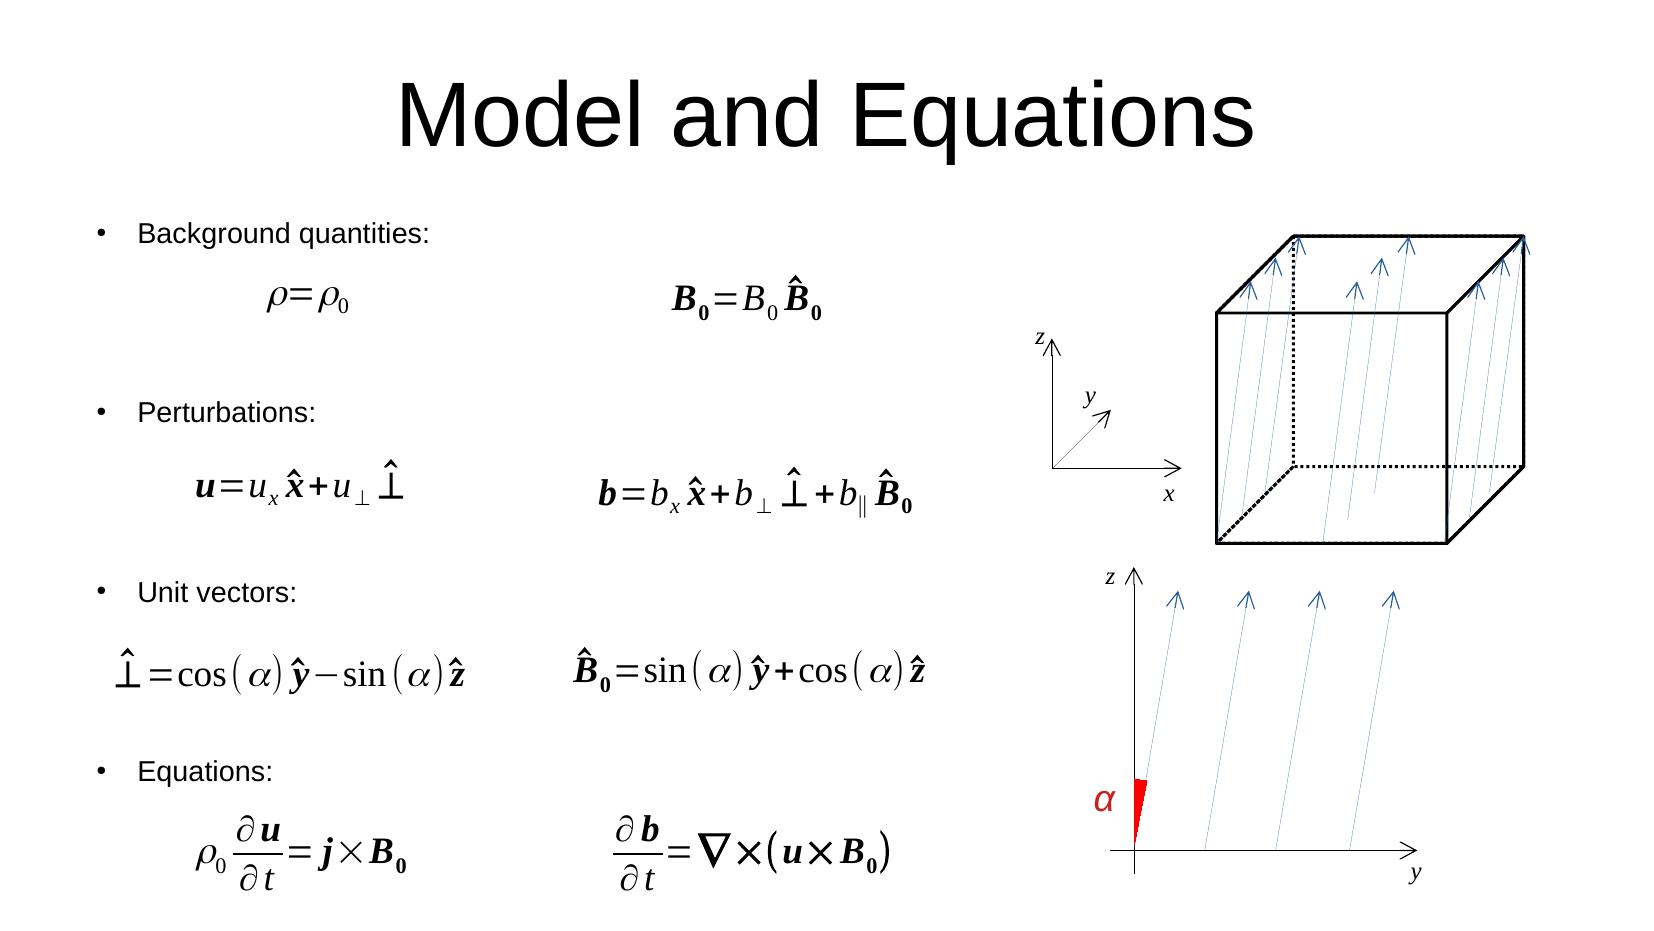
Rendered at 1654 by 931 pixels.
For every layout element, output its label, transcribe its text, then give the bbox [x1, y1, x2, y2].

chart [565, 643, 934, 697]
chart [1075, 382, 1104, 410]
chart [188, 809, 413, 898]
chart [664, 271, 829, 325]
chart [605, 809, 898, 898]
chart [105, 644, 473, 697]
chart [1027, 322, 1052, 351]
chart [259, 285, 356, 319]
chart [590, 455, 1017, 520]
text_box α [1074, 770, 1134, 827]
chart [1401, 858, 1430, 886]
chart [1156, 480, 1182, 508]
chart [188, 455, 416, 511]
list Background quantities: Perturbations: Unit vectors: Equations: [82, 217, 809, 792]
title Model and Equations [82, 37, 1571, 193]
chart [1097, 562, 1123, 591]
text_box [1134, 779, 1147, 845]
